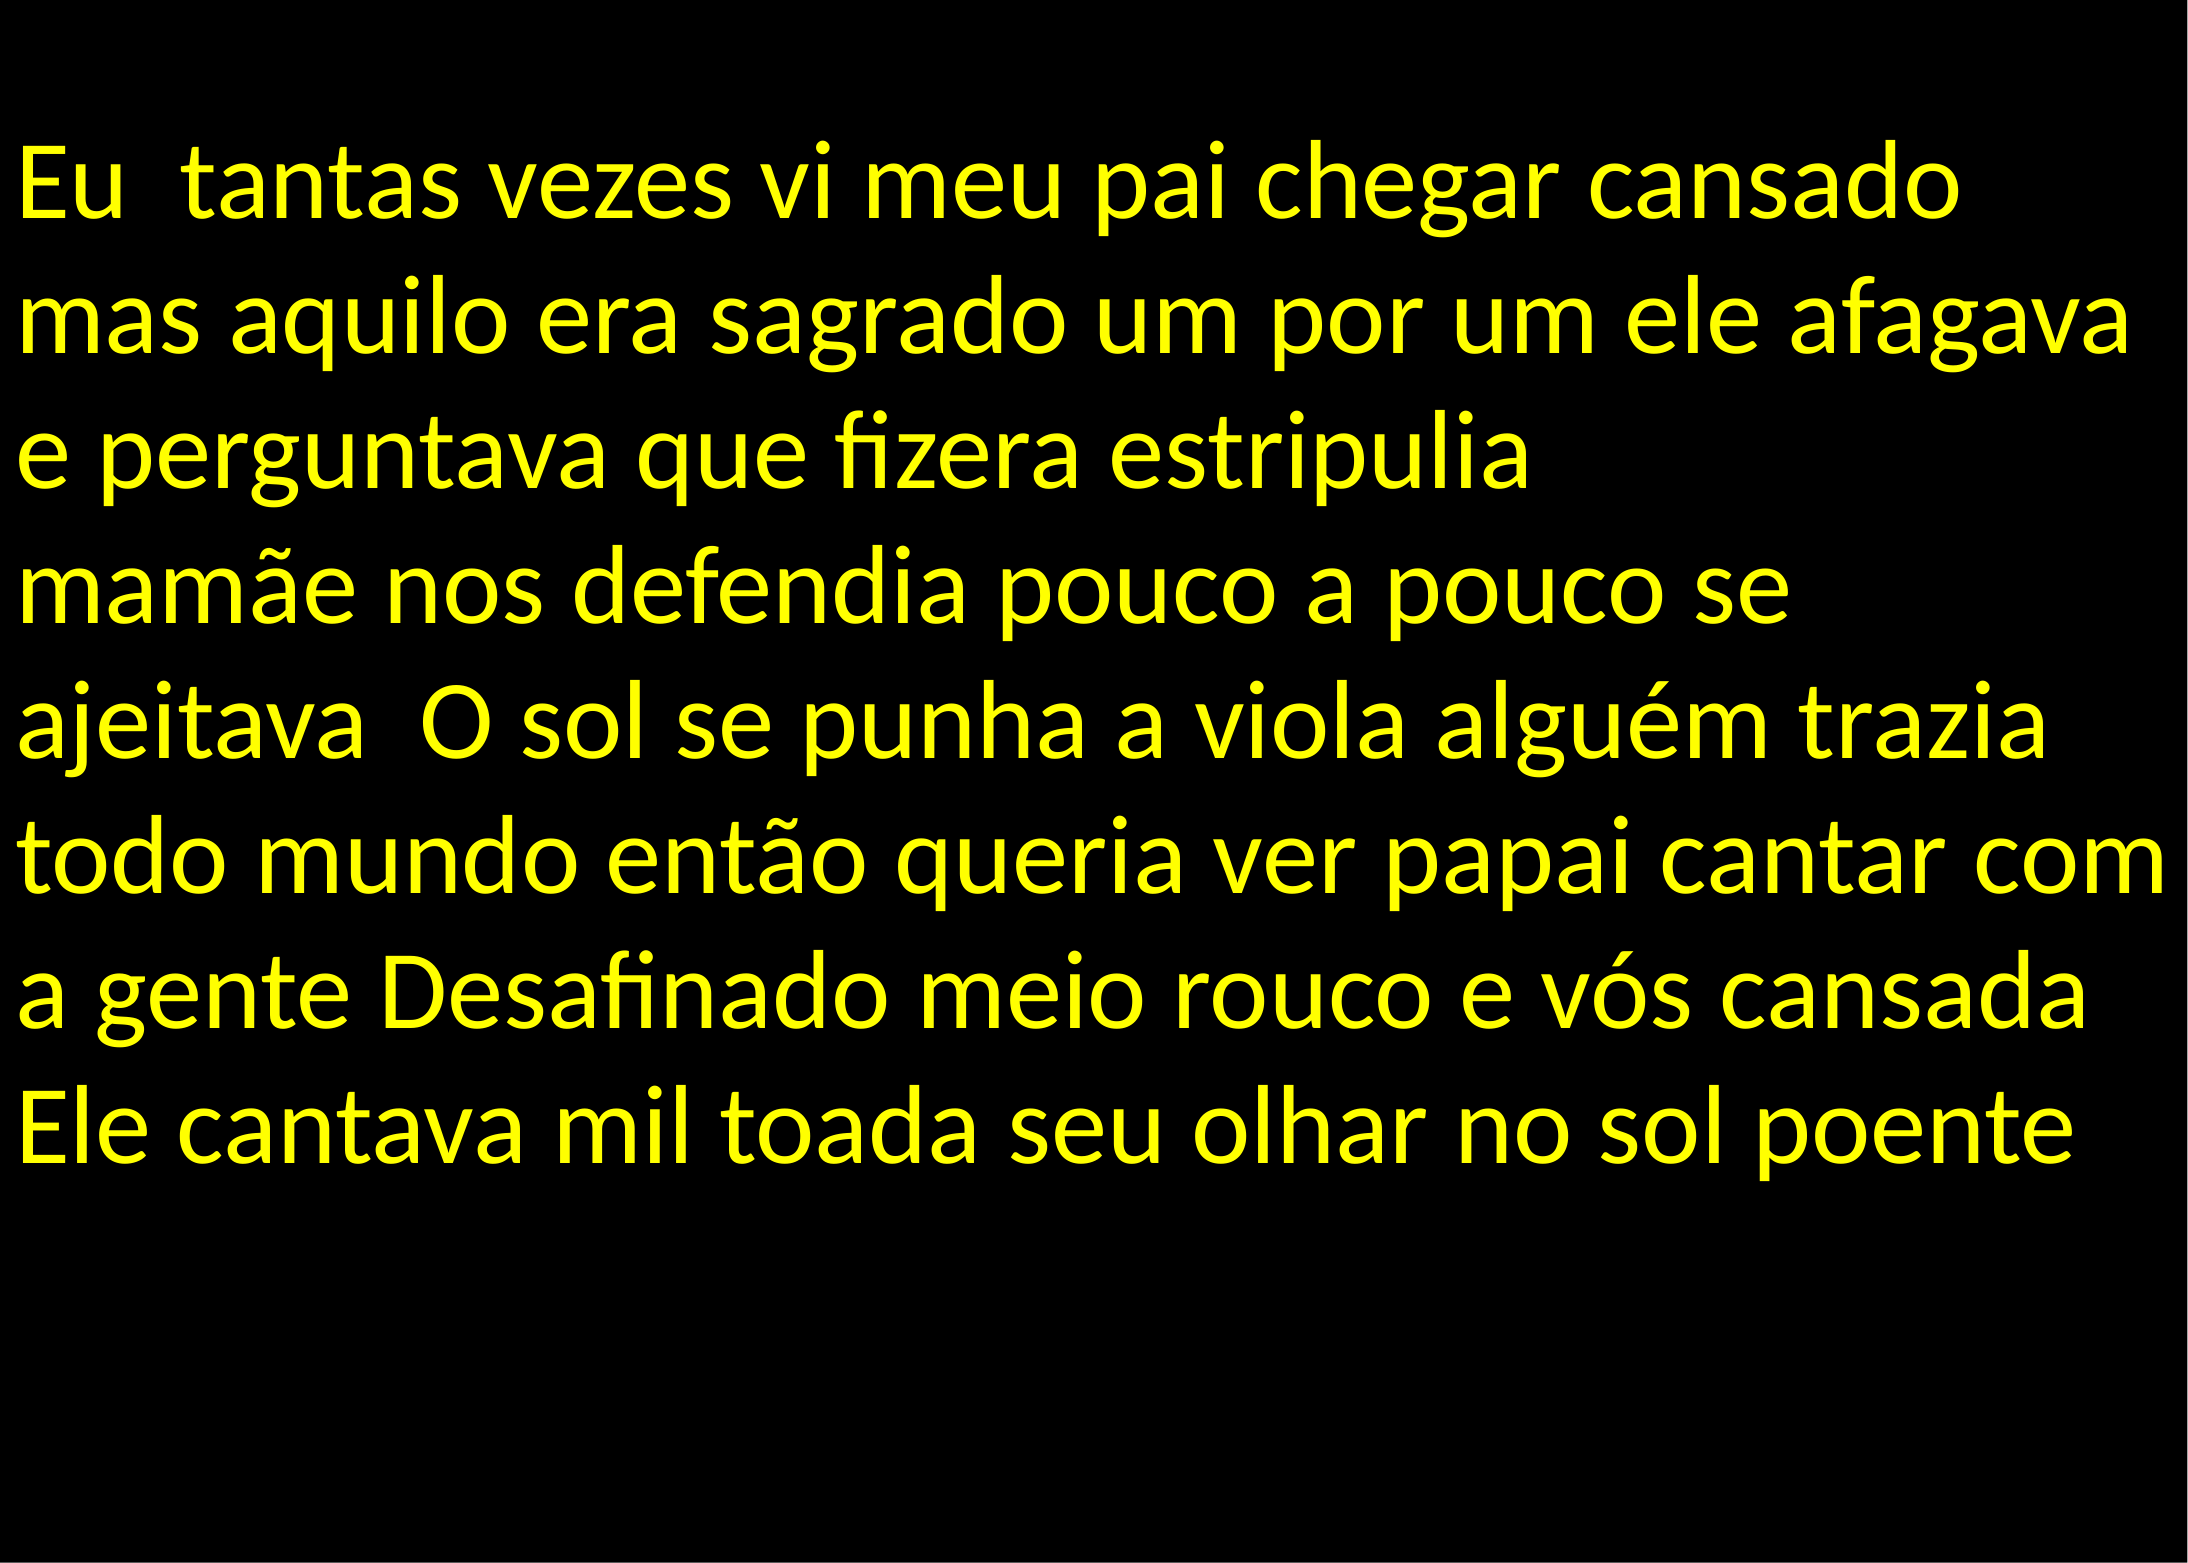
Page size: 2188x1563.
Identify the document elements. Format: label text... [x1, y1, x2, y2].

title Eu tantas vezes vi meu pai chegar cansado mas aquilo era sagrado um por um ele afagava e perguntava que fizera estripulia mamãe nos defendia pouco a pouco se ajeitava O sol se punha a viola alguém trazia todo mundo então queria ver papai cantar com a gente Desafinado meio rouco e vós cansada Ele cantava mil toada seu olhar no sol poente [0, 0, 2188, 1563]
